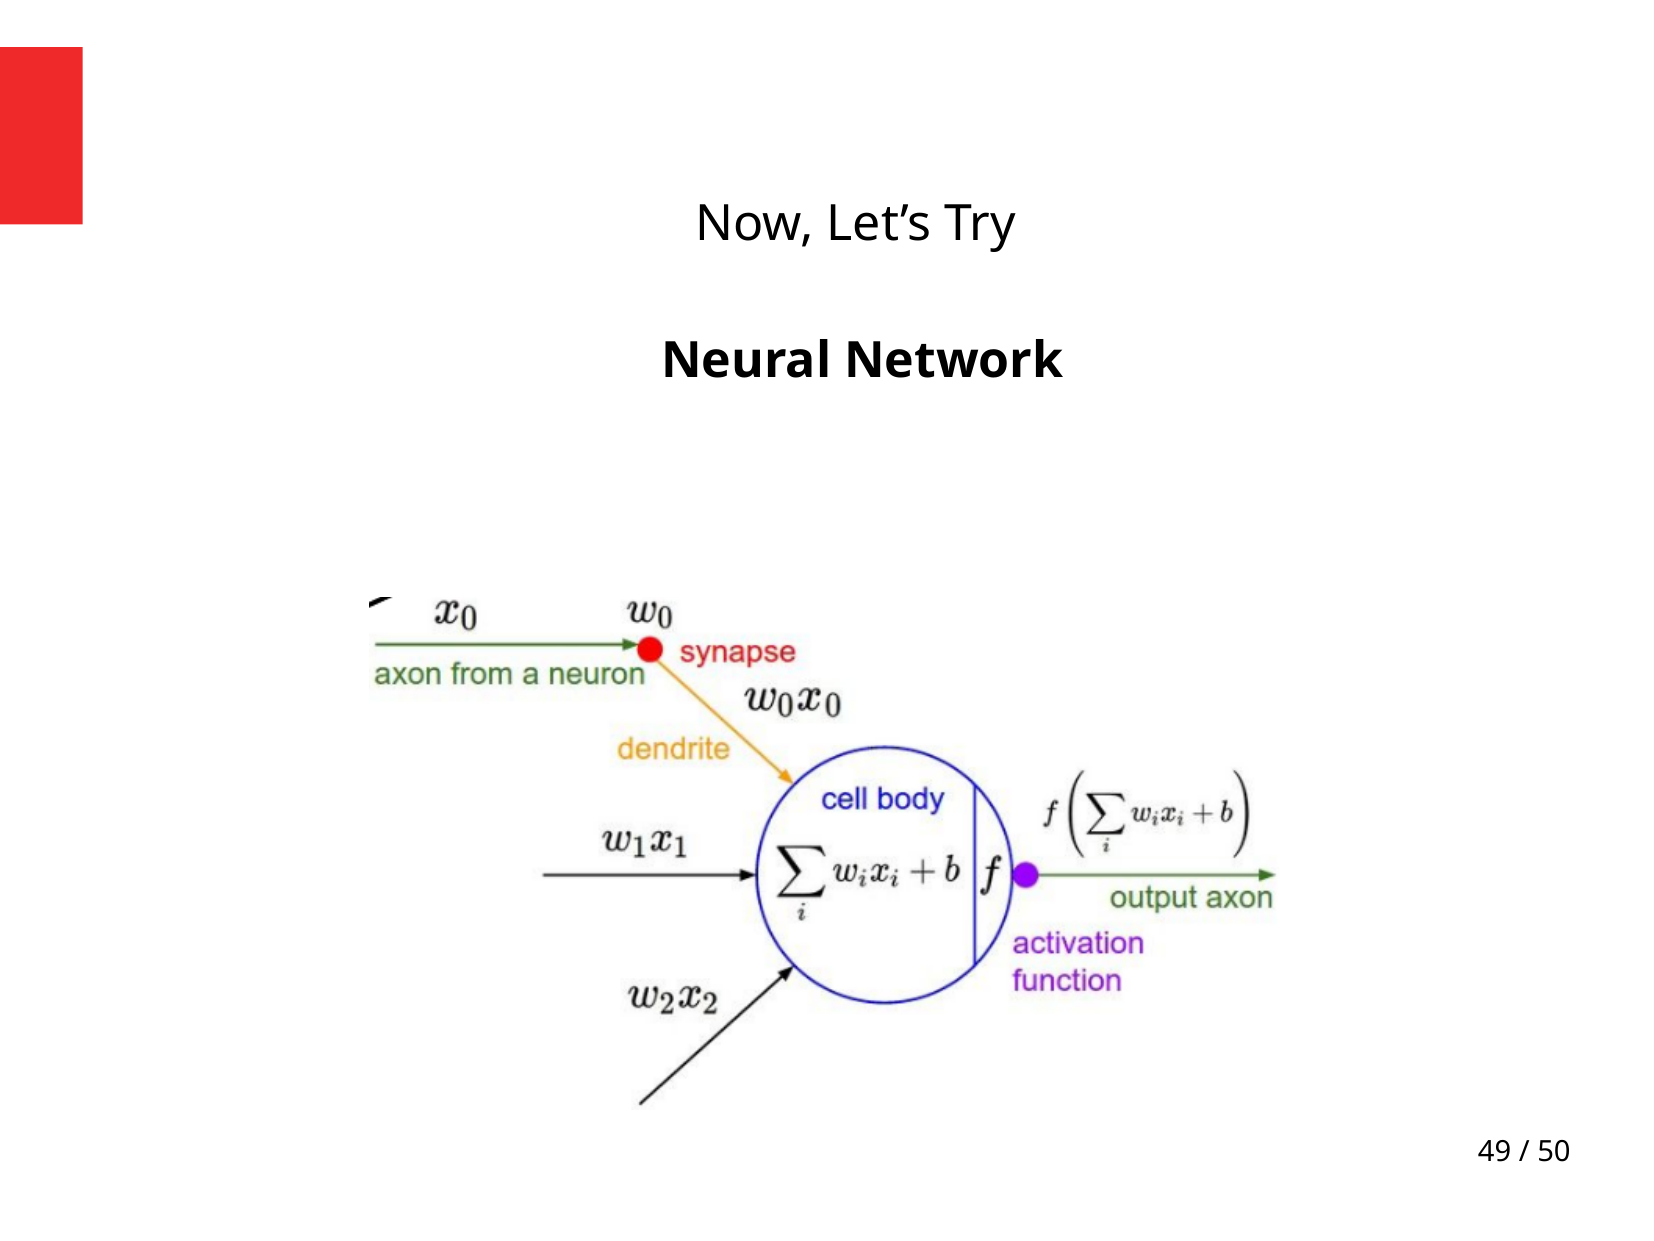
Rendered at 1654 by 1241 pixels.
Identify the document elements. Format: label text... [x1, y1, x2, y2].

text_box Now, Let’s Try Neural Network [285, 180, 1441, 363]
picture [369, 597, 1306, 1111]
